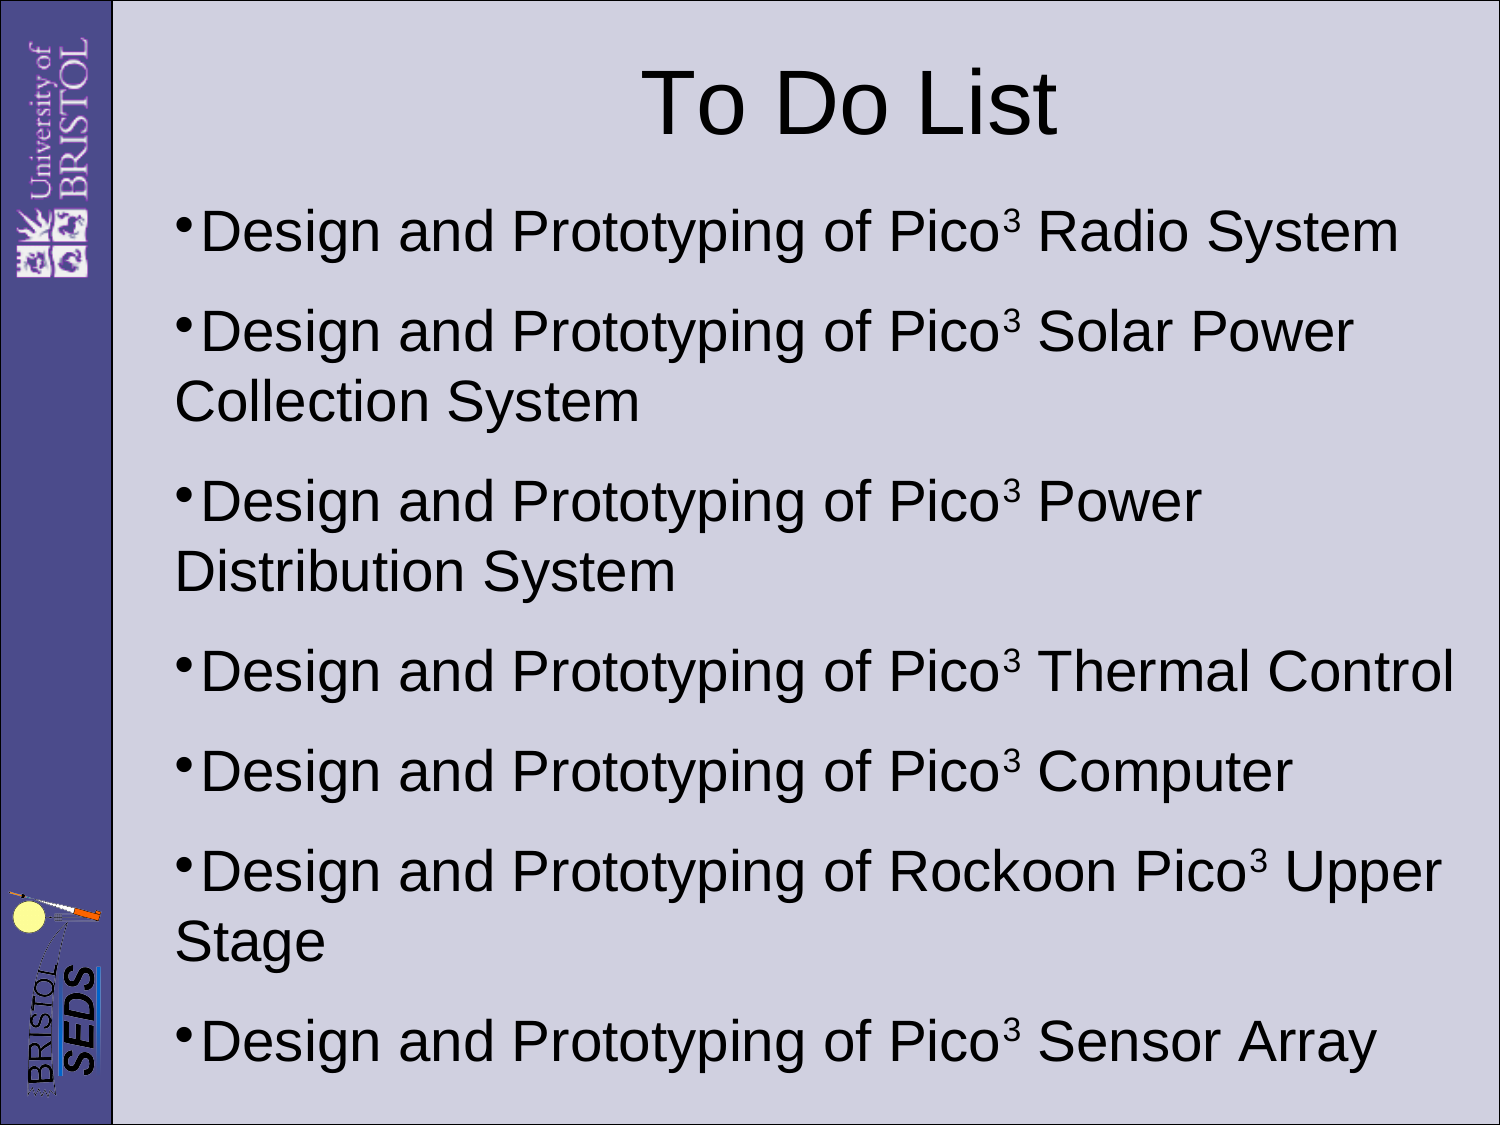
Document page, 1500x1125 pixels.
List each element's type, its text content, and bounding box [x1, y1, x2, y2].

text_box Design and Prototyping of Pico3 Radio System Design and Prototyping of Pico3 Solar Power Collection System Design and Prototyping of Pico3 Power Distribution System Design and Prototyping of Pico3 Thermal Control Design and Prototyping of Pico3 Computer Design and Prototyping of Rockoon Pico3 Upper Stage Design and Prototyping of Pico3 Sensor Array [159, 156, 1477, 1048]
picture [0, 0, 113, 315]
picture [5, 888, 103, 1099]
text_box To Do List [626, 35, 981, 156]
